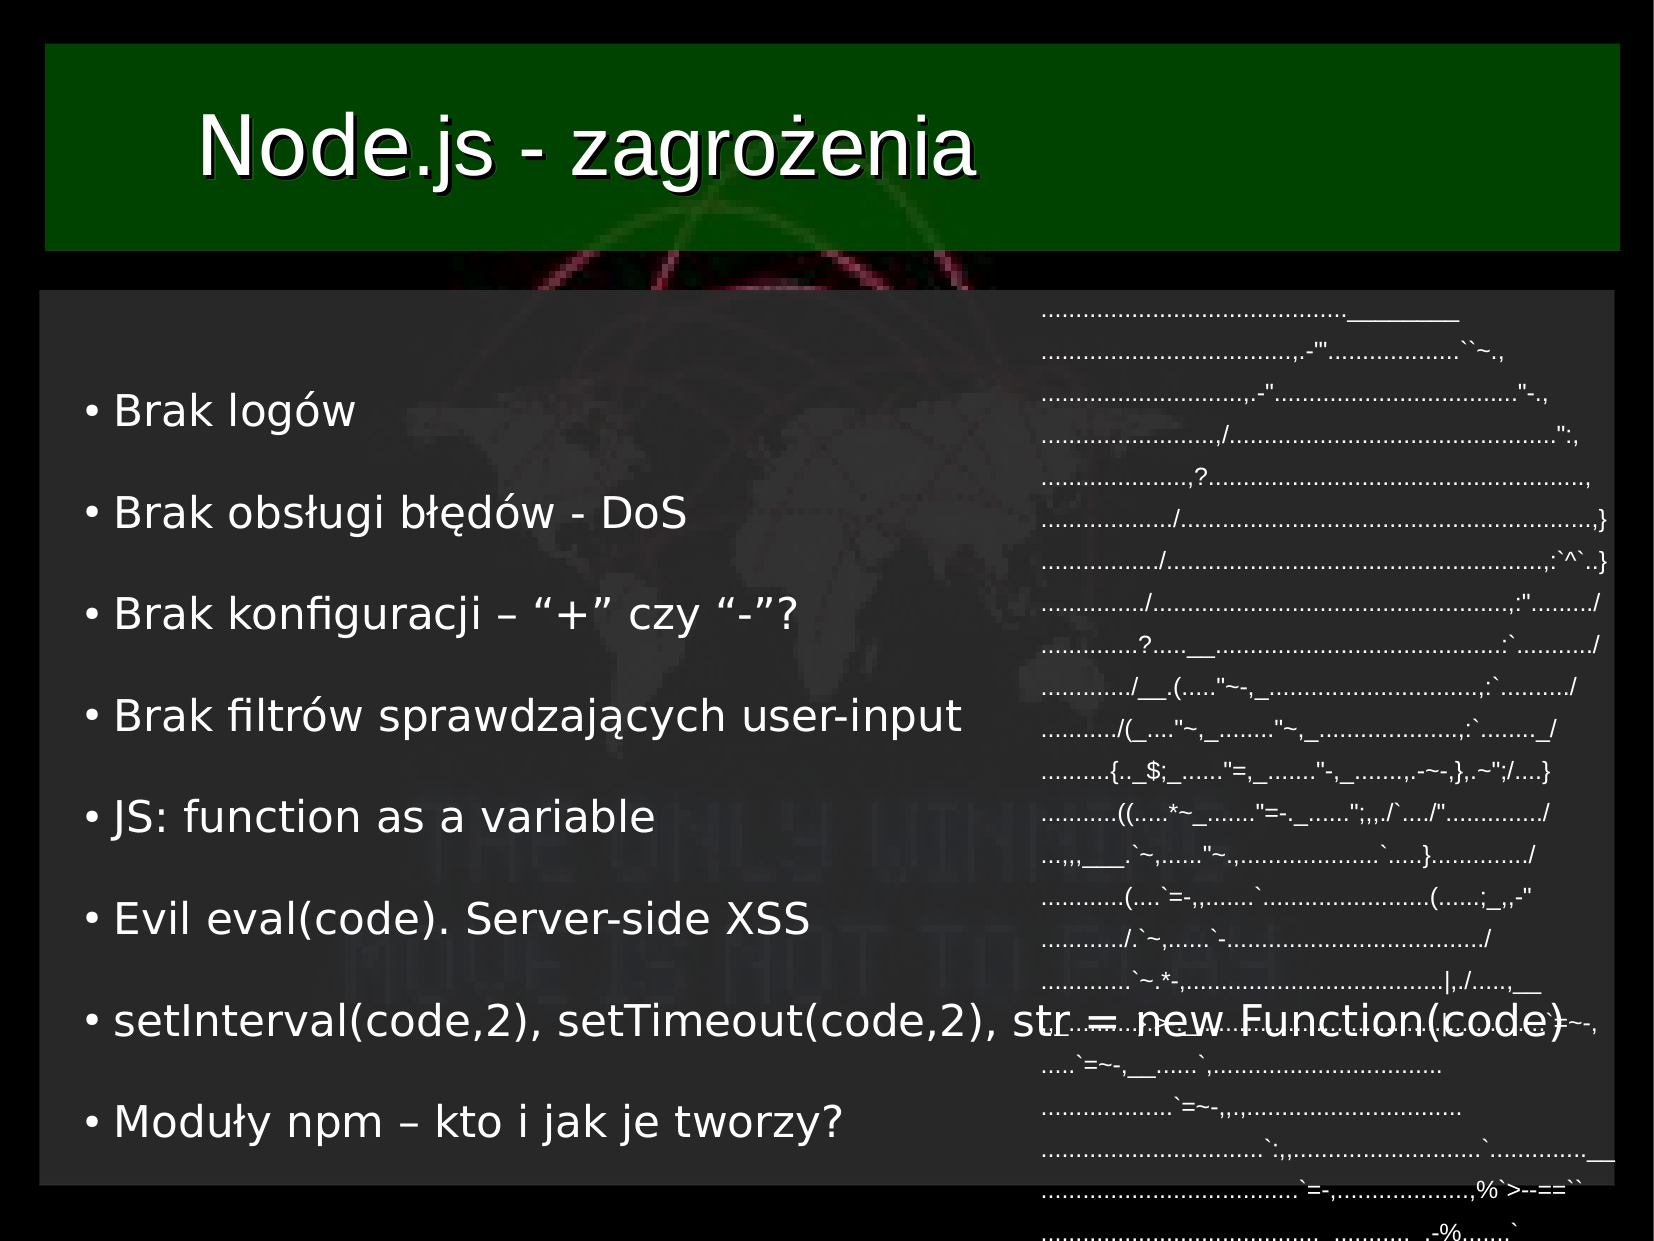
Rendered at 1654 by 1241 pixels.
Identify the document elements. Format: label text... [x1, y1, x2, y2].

text_box Brak logów Brak obsługi błędów - DoS Brak konfiguracji – “+” czy “-”? Brak filtrów sprawdzających user-input JS: function as a variable Evil eval(code). Server-side XSS setInterval(code,2), setTimeout(code,2), str = new Function(code) Moduły npm – kto i jak je tworzy? [39, 290, 1025, 1186]
text_box ............................................________ ....................................,.-'"...................``~., .............................,.-"..................................."-., .........................,/...............................................":, .....................,?......................................................, .................../...........................................................,} ................./......................................................,:`^`..} .............../...................................................,:"........./ ..............?.....__.........................................:`.........../ ............./__.(....."~-,_..............................,:`........../ .........../(_...."~,_........"~,_....................,:`........_/ ..........{.._$;_......"=,_......."-,_.......,.-~-,},.~";/....} ...........((.....*~_......."=-._......";,,./`..../"............../ ...,,,___.`~,......"~.,....................`.....}............../ ............(....`=-,,.......`........................(......;_,,-" ............/.`~,......`-...................................../ .............`~.*-,.....................................|,./.....,__ ,,_..........}.>-._...................................|..............`=~-, .....`=~-,__......`,................................. ...................`=~-,,.,............................... ................................`:,,...........................`..............__ .....................................`=-,...................,%`>--==`` ........................................_..........._,-%.......` [1025, 273, 1640, 1240]
title Node.js - zagrożenia [45, 43, 1621, 251]
picture [0, 0, 1654, 1241]
